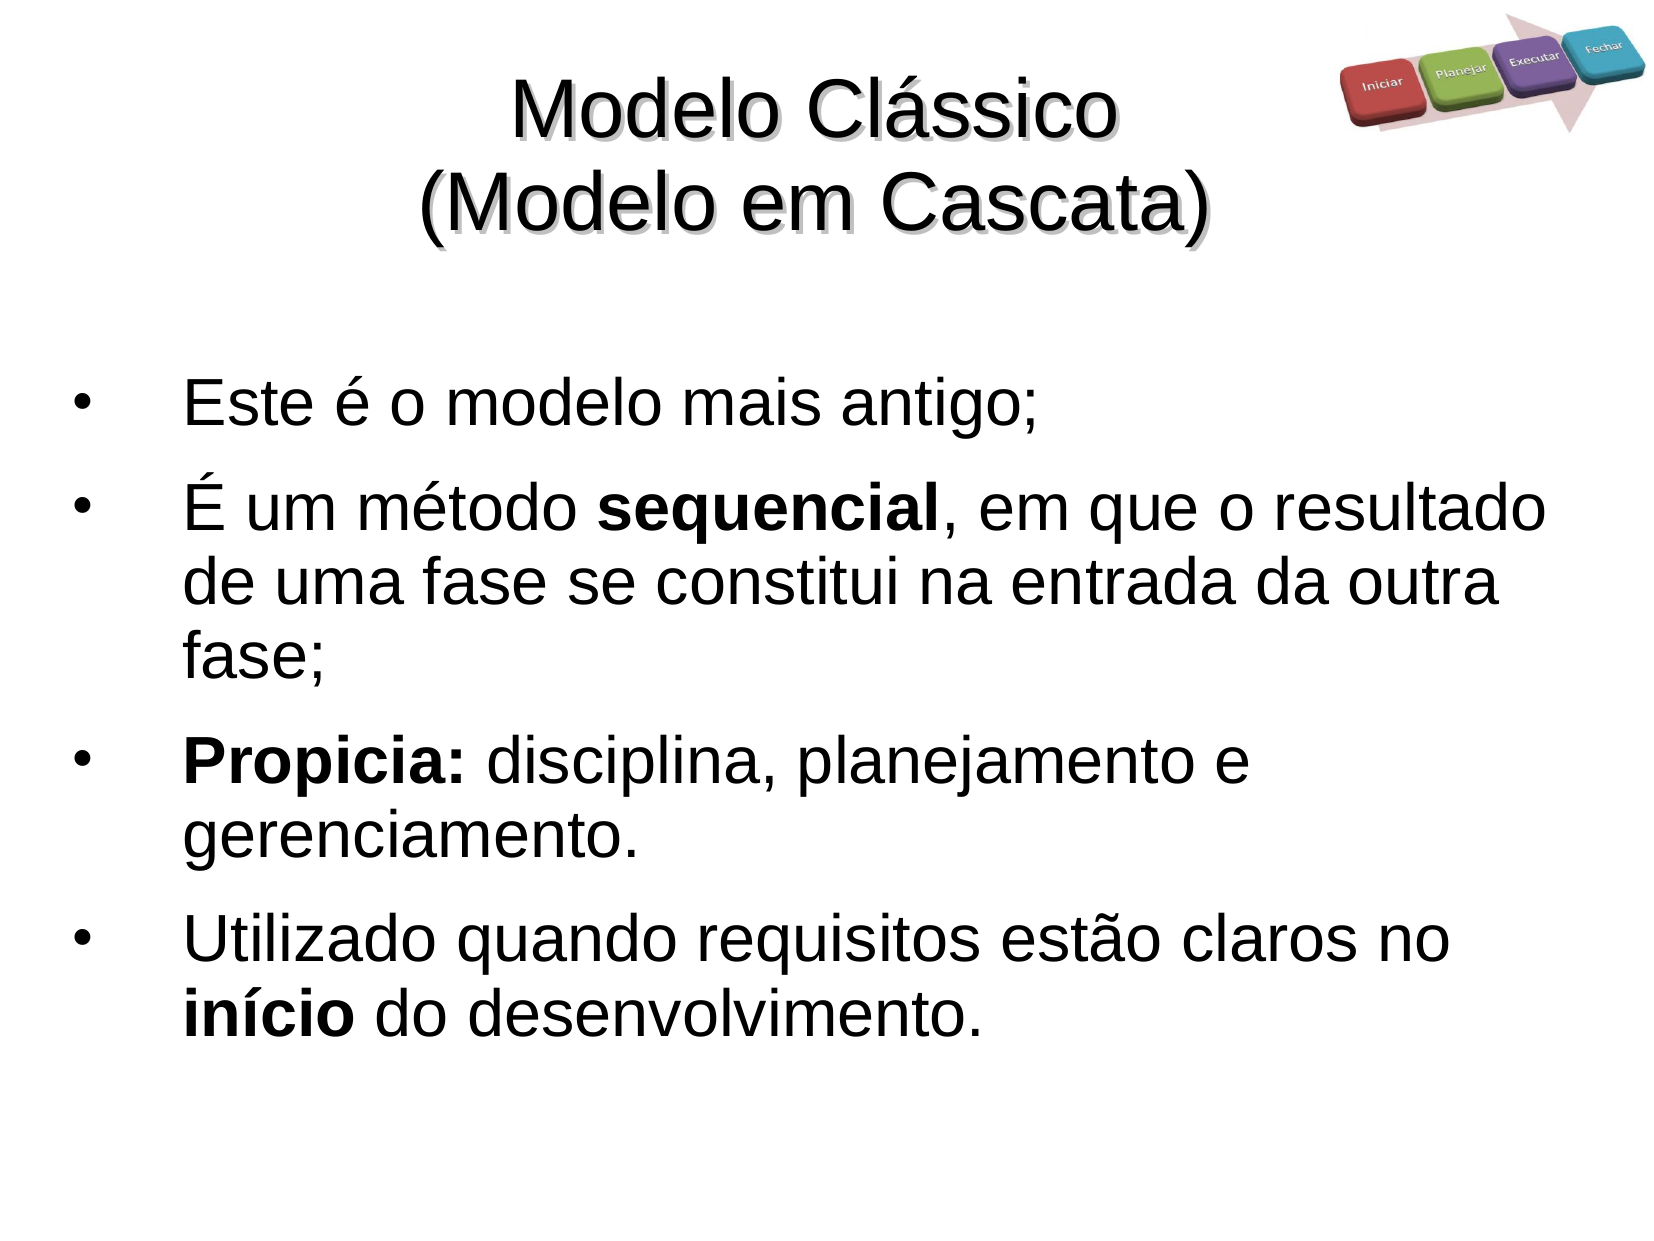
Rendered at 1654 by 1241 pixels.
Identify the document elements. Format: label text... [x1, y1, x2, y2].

title Modelo Clássico (Modelo em Cascata) [82, 56, 1571, 249]
text_box Este é o modelo mais antigo; É um método sequencial, em que o resultado de uma fase se constitui na entrada da outra fase; Propicia: disciplina, planejamento e gerenciamento. Utilizado quando requisitos estão claros no início do desenvolvimento. [70, 253, 1619, 1164]
chart [1334, 13, 1647, 136]
